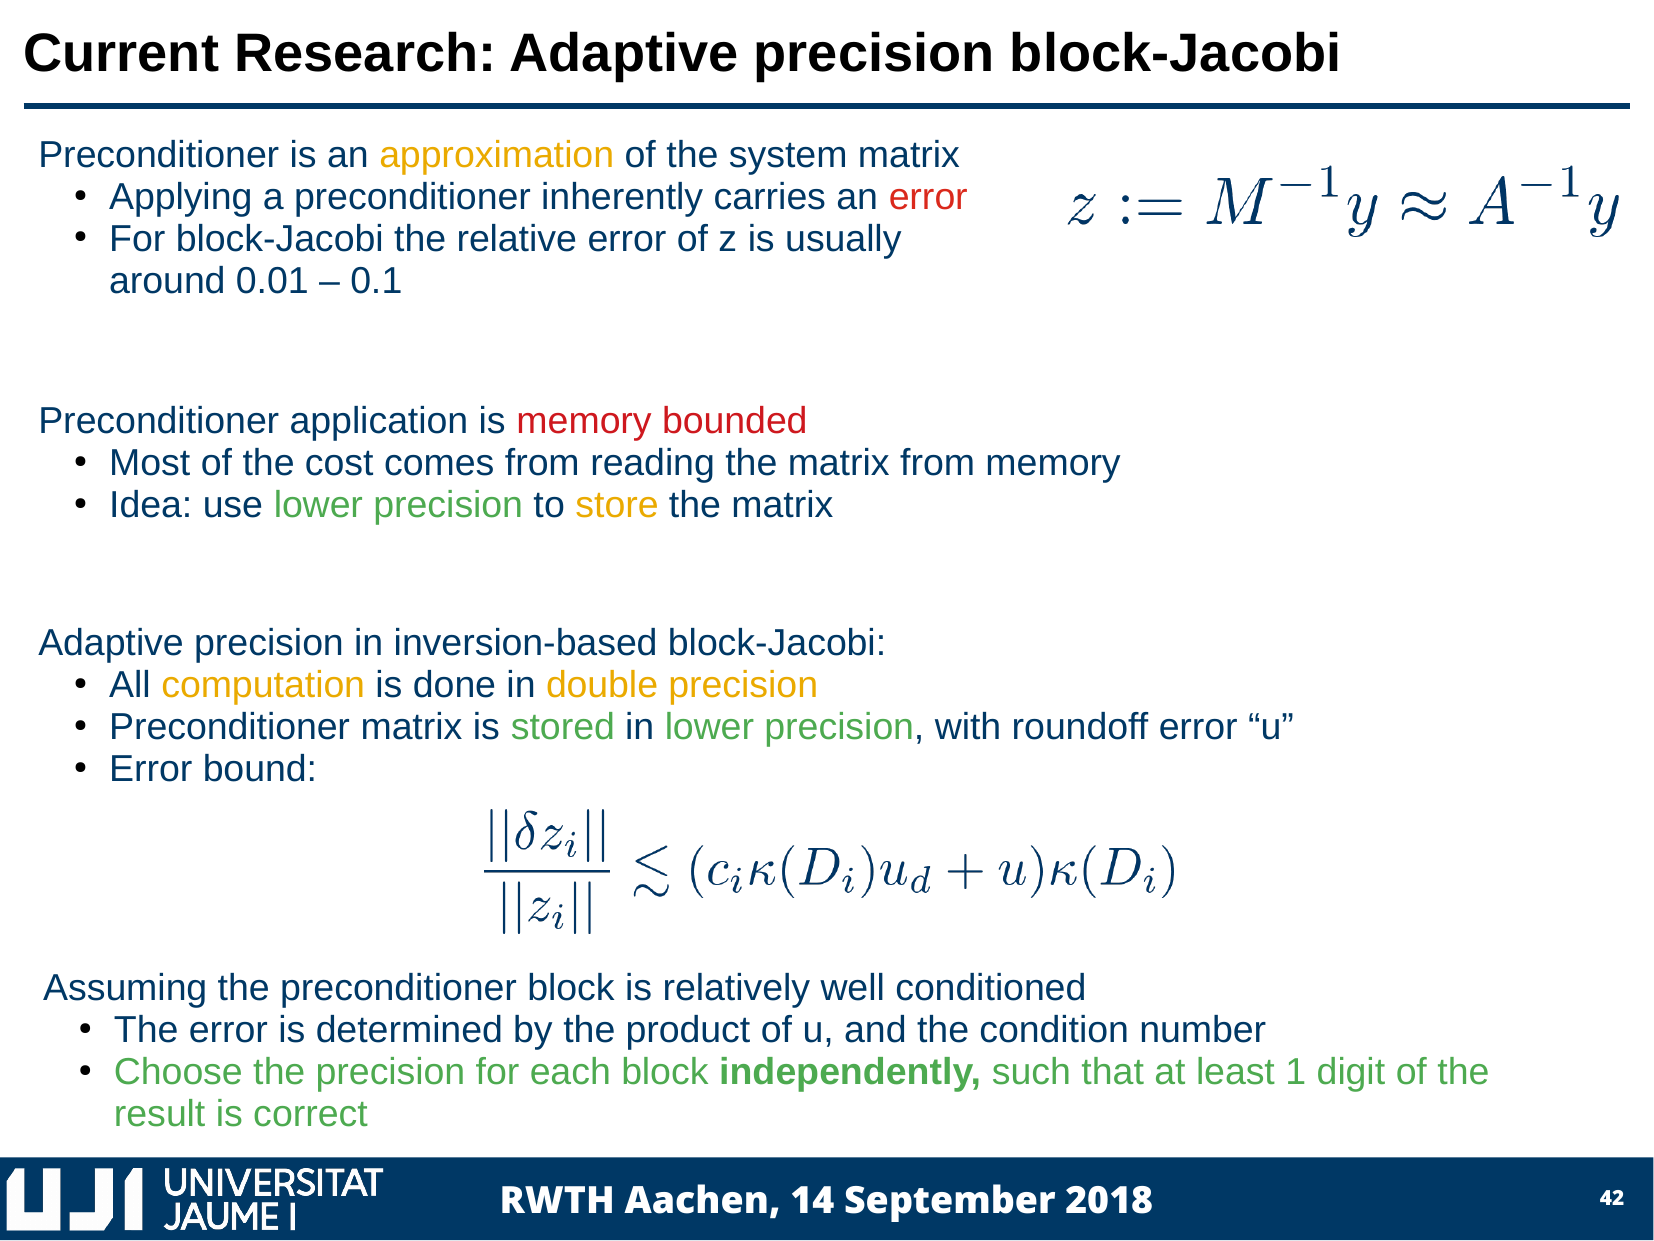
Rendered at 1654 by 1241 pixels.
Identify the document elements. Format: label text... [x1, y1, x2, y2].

text_box Adaptive precision in inversion-based block-Jacobi: All computation is done in double precision Preconditioner matrix is stored in lower precision, with roundoff error “u” Error bound: [23, 614, 1310, 797]
picture [484, 809, 1174, 934]
picture [1067, 165, 1619, 237]
picture [0, 1158, 390, 1241]
text_box Preconditioner is an approximation of the system matrix Applying a preconditioner inherently carries an error For block-Jacobi the relative error of z is usually around 0.01 – 0.1 [23, 125, 993, 331]
title Current Research: Adaptive precision block-Jacobi [23, 0, 1630, 107]
text_box Preconditioner application is memory bounded Most of the cost comes from reading the matrix from memory Idea: use lower precision to store the matrix [23, 392, 1137, 533]
text_box Assuming the preconditioner block is relatively well conditioned The error is determined by the product of u, and the condition number Choose the precision for each block independently, such that at least 1 digit of the result is correct [28, 959, 1607, 1142]
